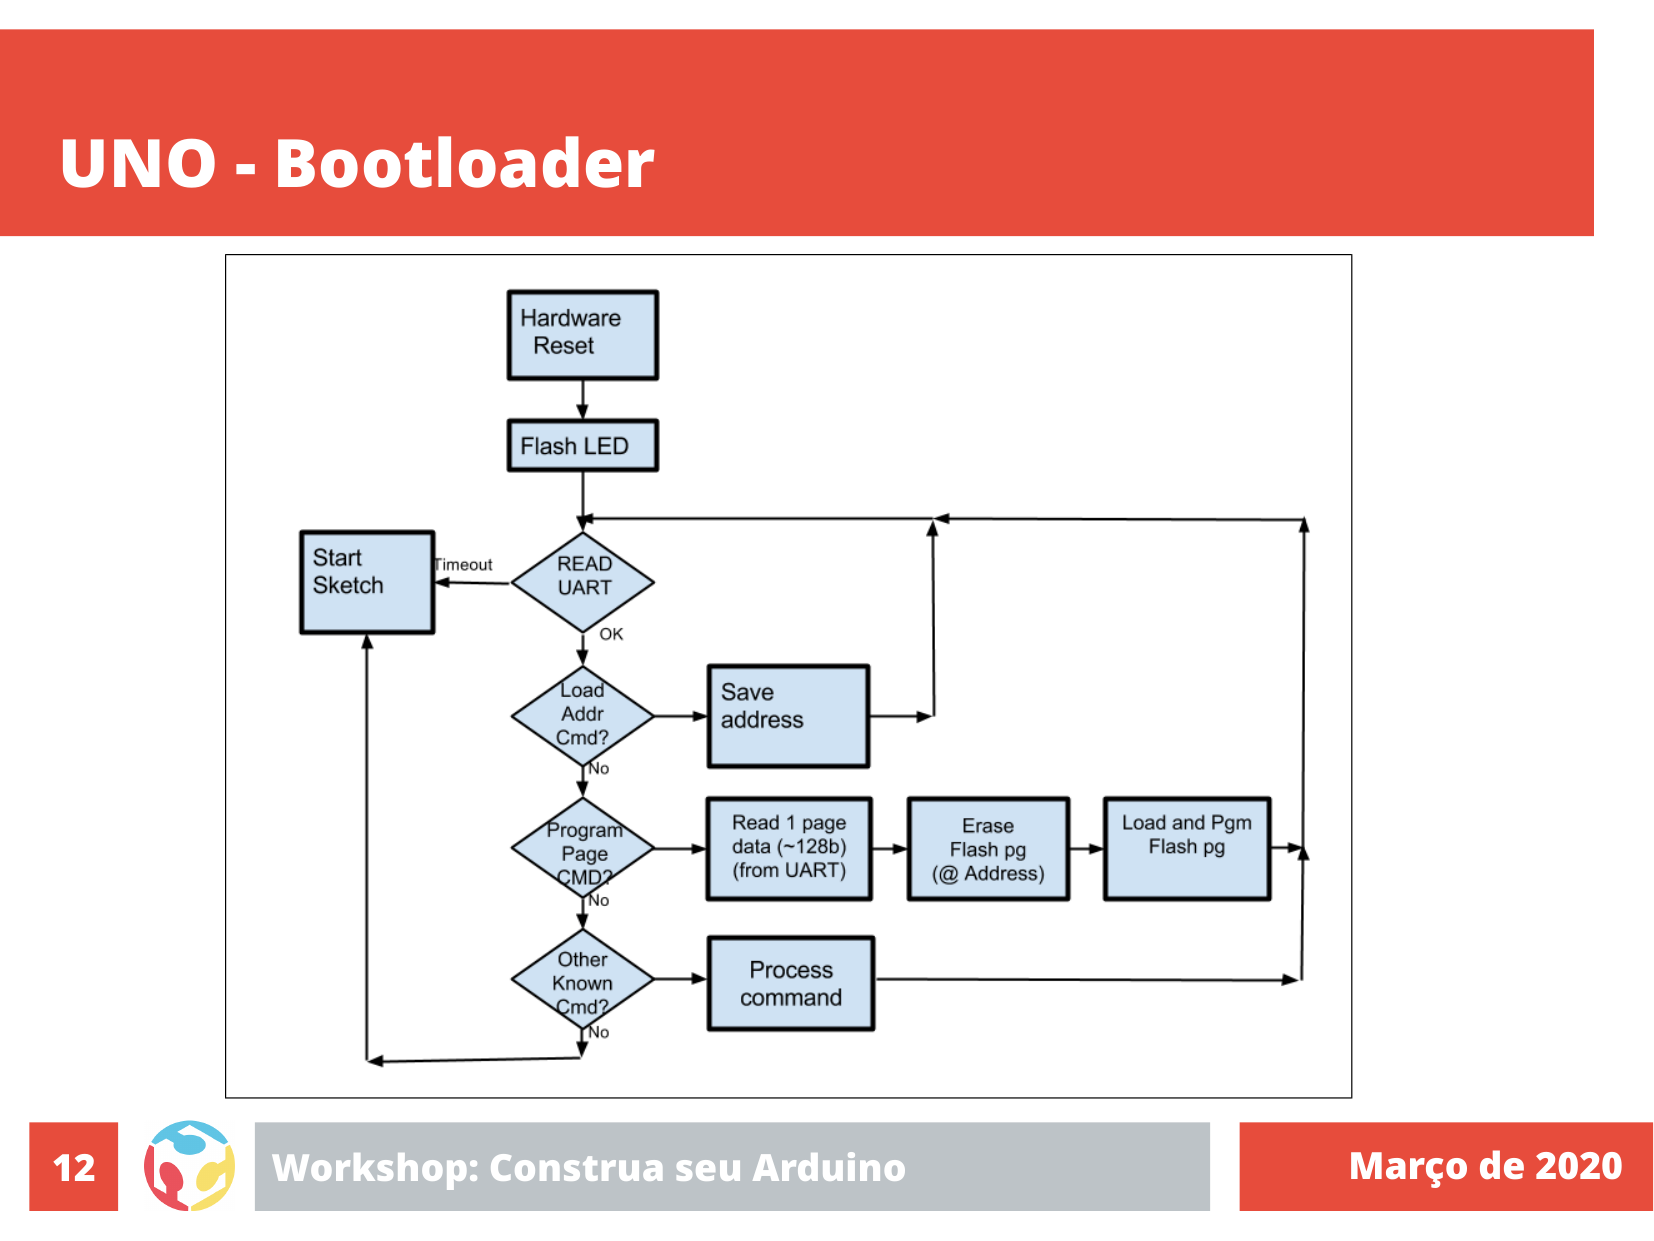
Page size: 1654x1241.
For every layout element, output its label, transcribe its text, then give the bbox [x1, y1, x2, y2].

title UNO - Bootloader [58, 59, 1594, 207]
picture [144, 254, 1425, 1211]
